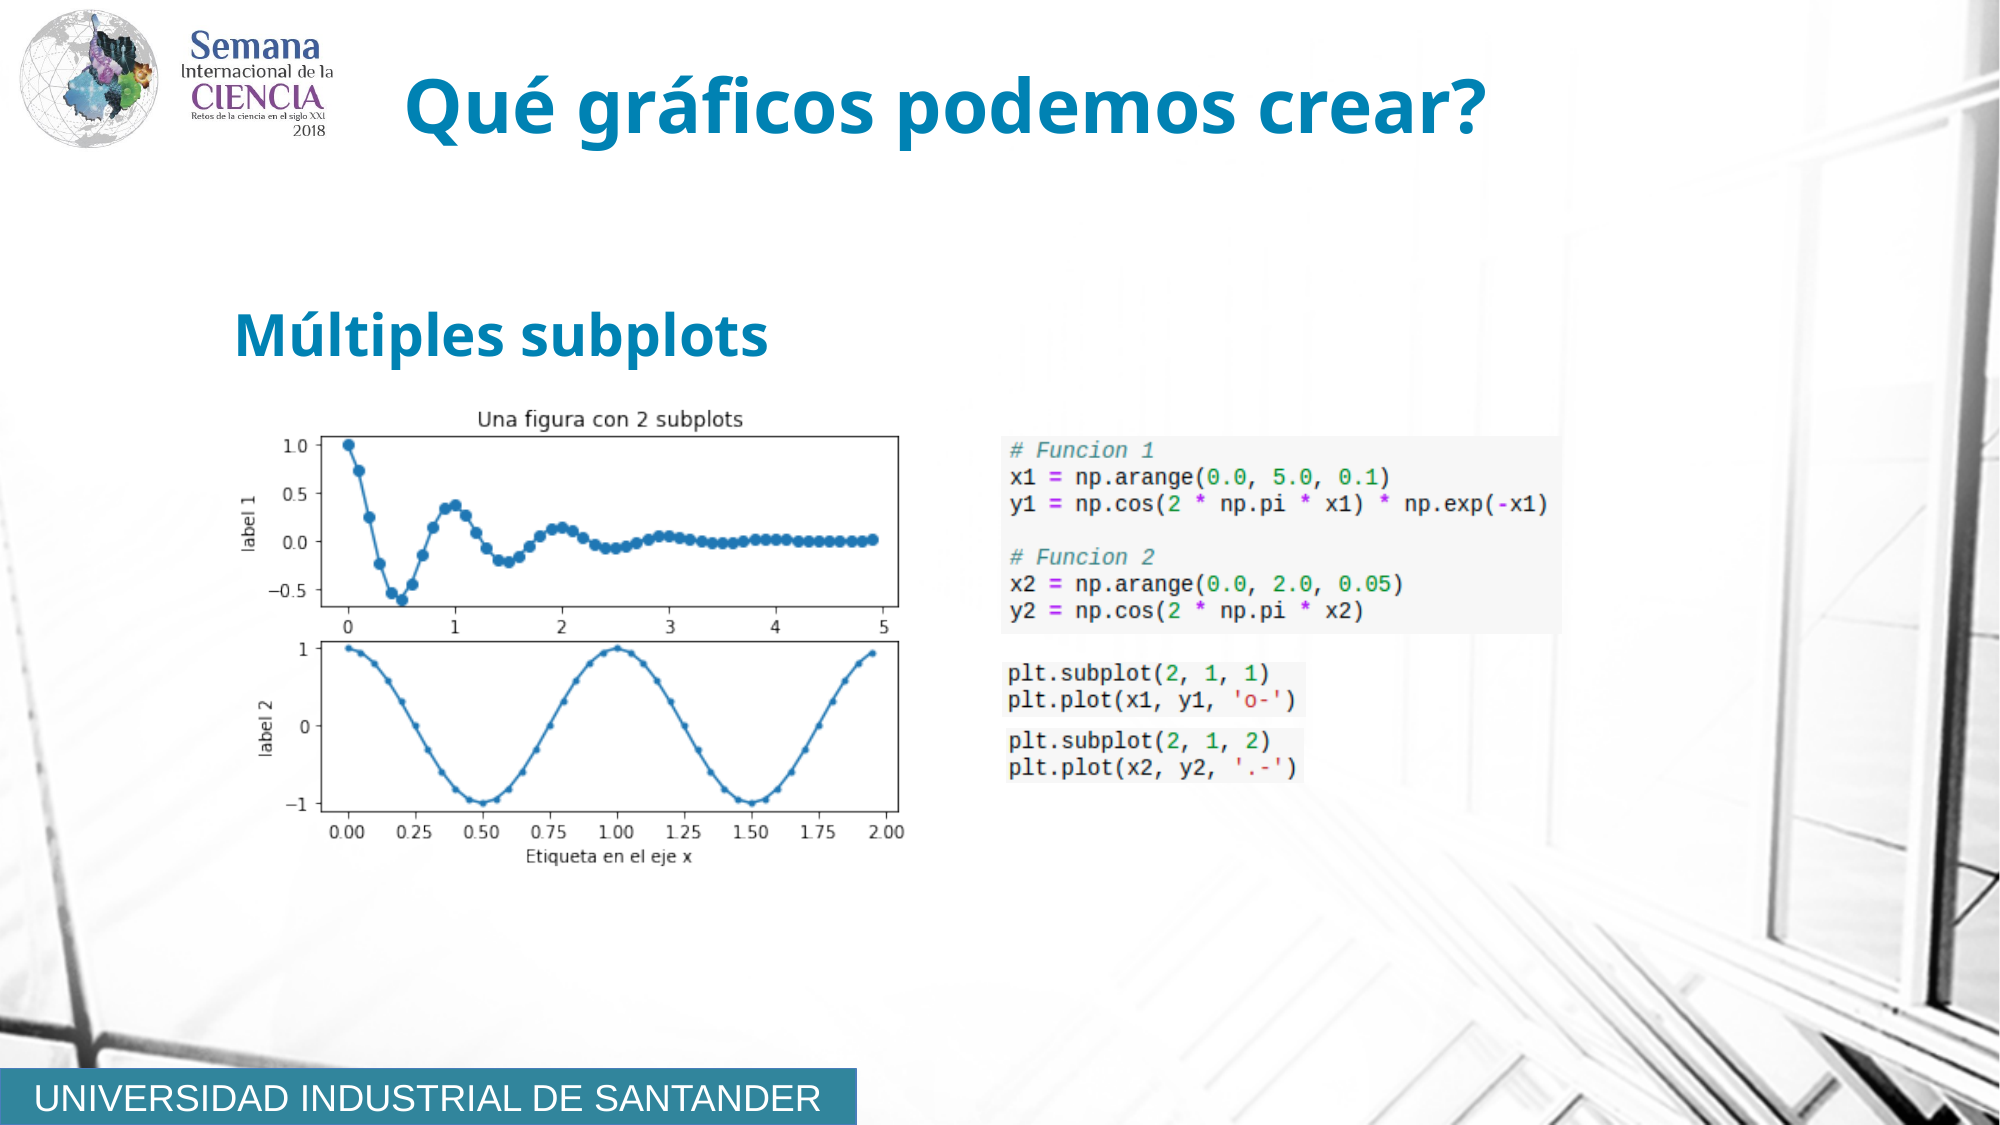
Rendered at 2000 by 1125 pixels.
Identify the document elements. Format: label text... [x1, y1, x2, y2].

picture [0, 0, 2000, 1125]
text_box UNIVERSIDAD INDUSTRIAL DE SANTANDER [0, 1068, 857, 1125]
text_box Múltiples subplots [218, 286, 1483, 390]
text_box Qué gráficos podemos crear? [388, 124, 1814, 299]
